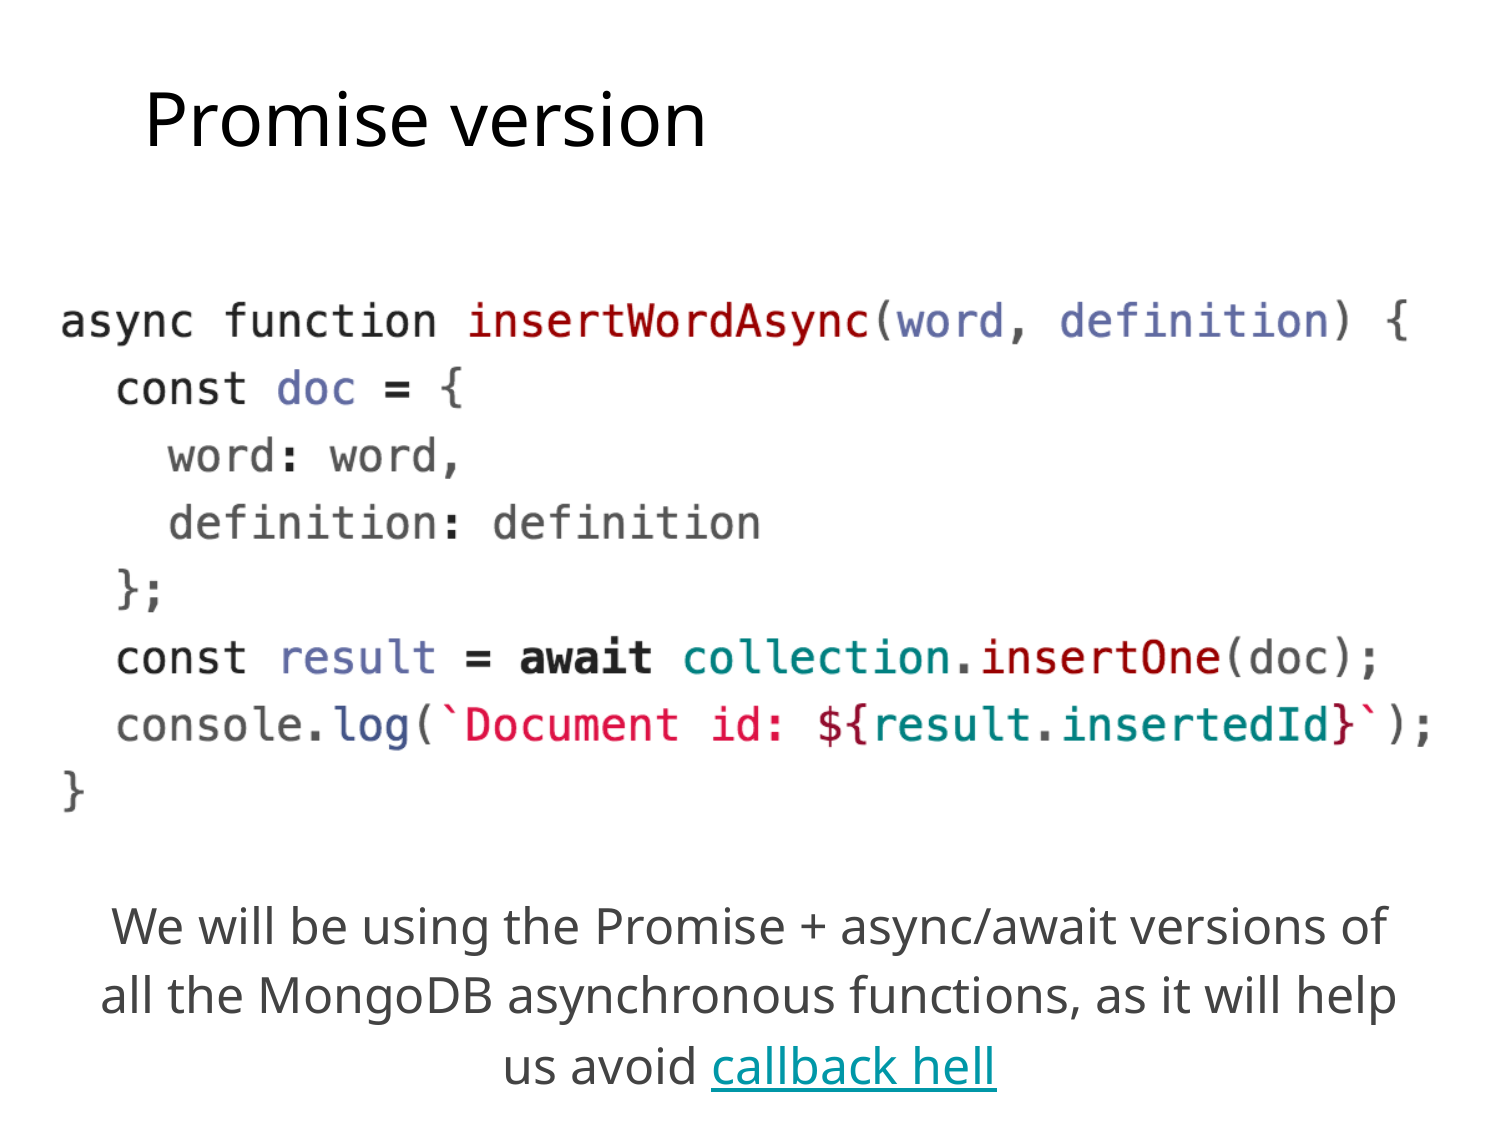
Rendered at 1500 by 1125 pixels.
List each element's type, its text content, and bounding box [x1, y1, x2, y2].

title Promise version [128, 56, 1372, 183]
list We will be using the Promise + async/await versions of all the MongoDB asynchronous functions, as it will help us avoid callback hell [75, 870, 1425, 1044]
picture [24, 287, 1475, 838]
